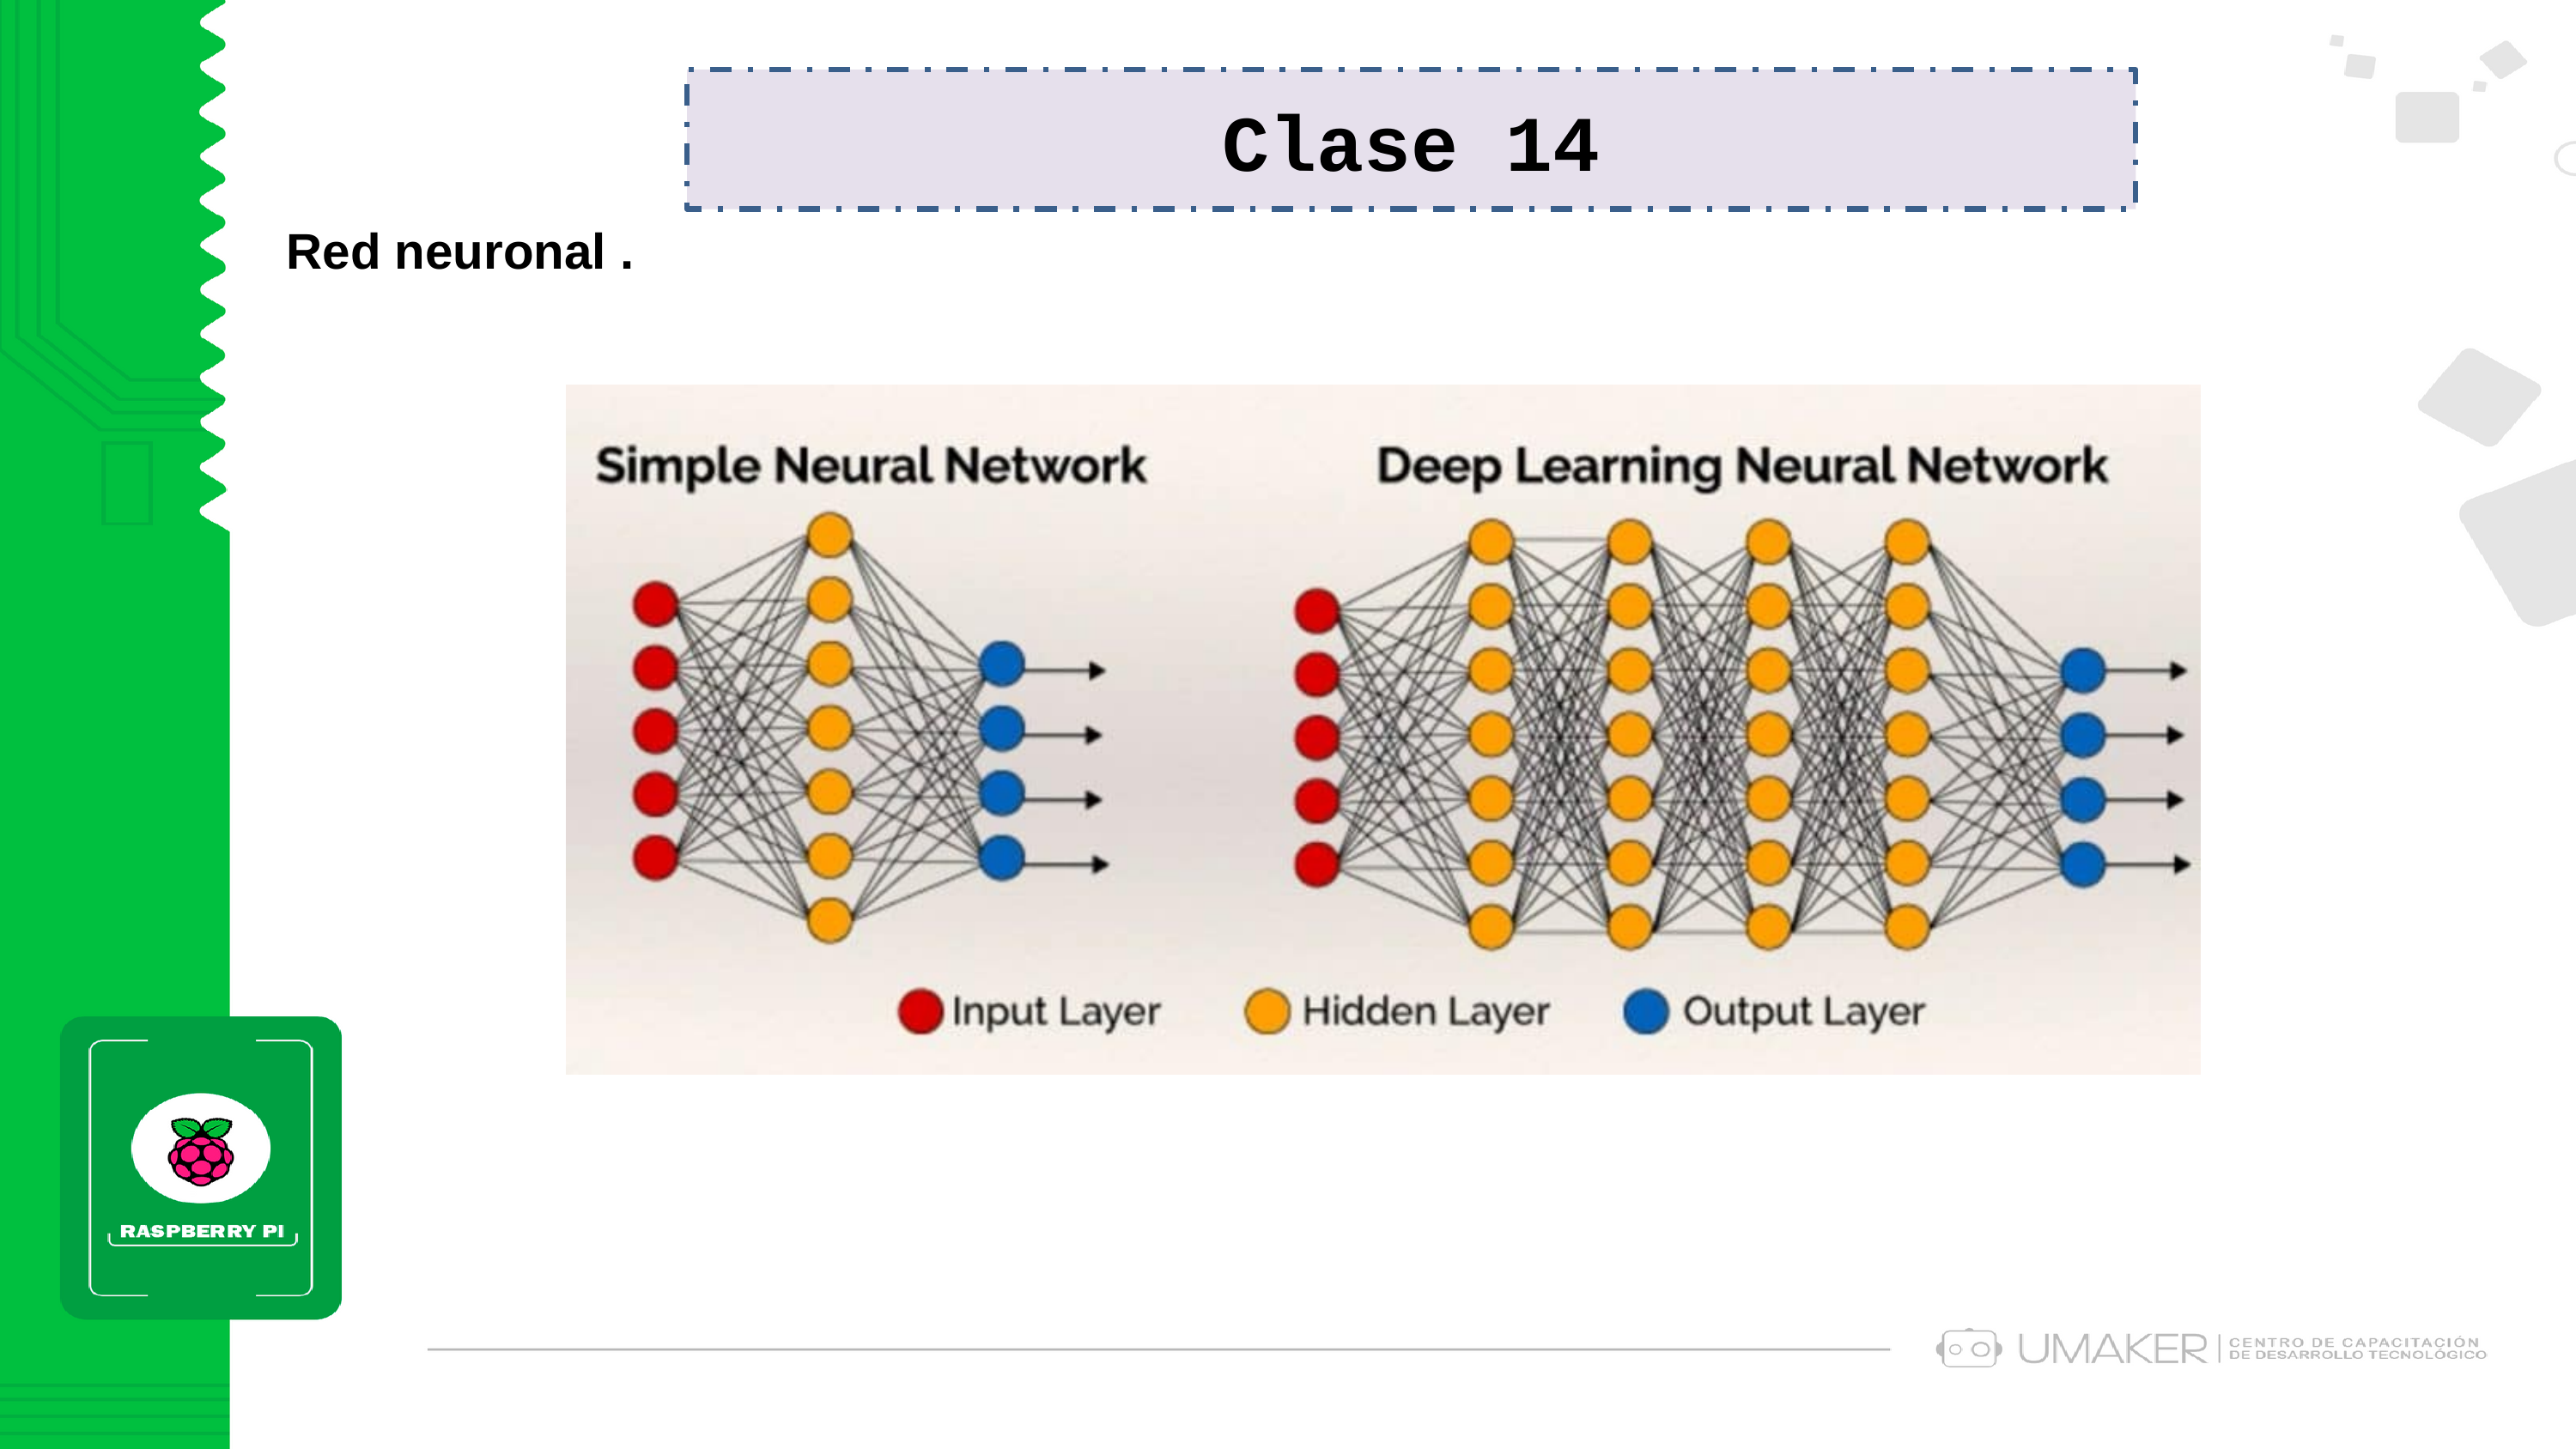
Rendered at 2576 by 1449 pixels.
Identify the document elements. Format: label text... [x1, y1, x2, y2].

picture [0, 0, 2576, 1449]
text_box Red neuronal . [243, 213, 2378, 366]
text_box Clase 14 [687, 70, 2136, 209]
